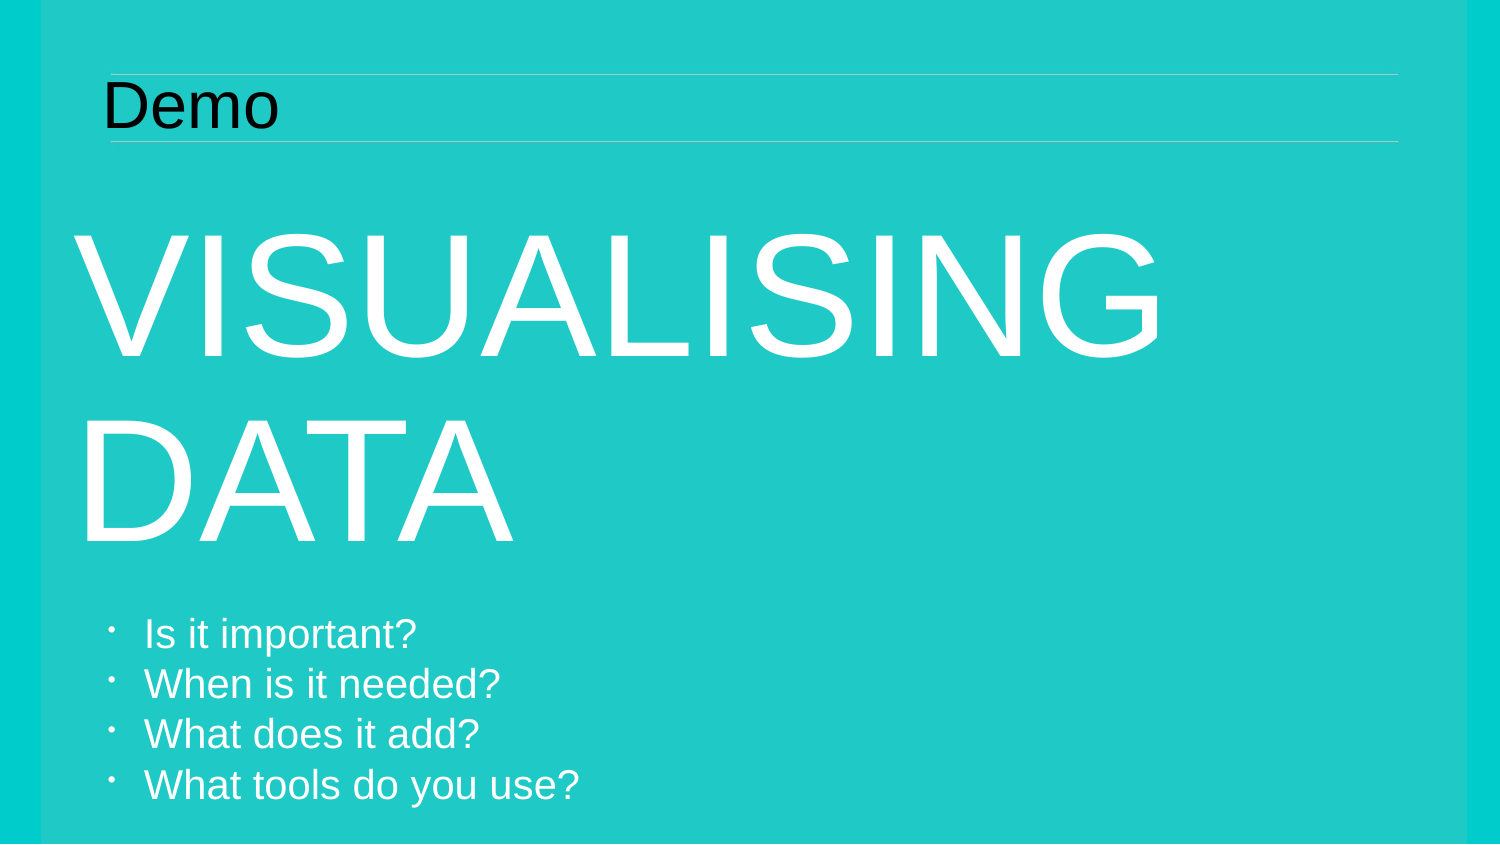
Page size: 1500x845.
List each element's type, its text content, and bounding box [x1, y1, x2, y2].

picture [41, 0, 1467, 844]
text_box Is it important? When is it needed? What does it add? What tools do you use? [93, 599, 1004, 844]
text_box VISUALISING DATA [73, 208, 1221, 577]
text_box Demo [102, 61, 313, 137]
